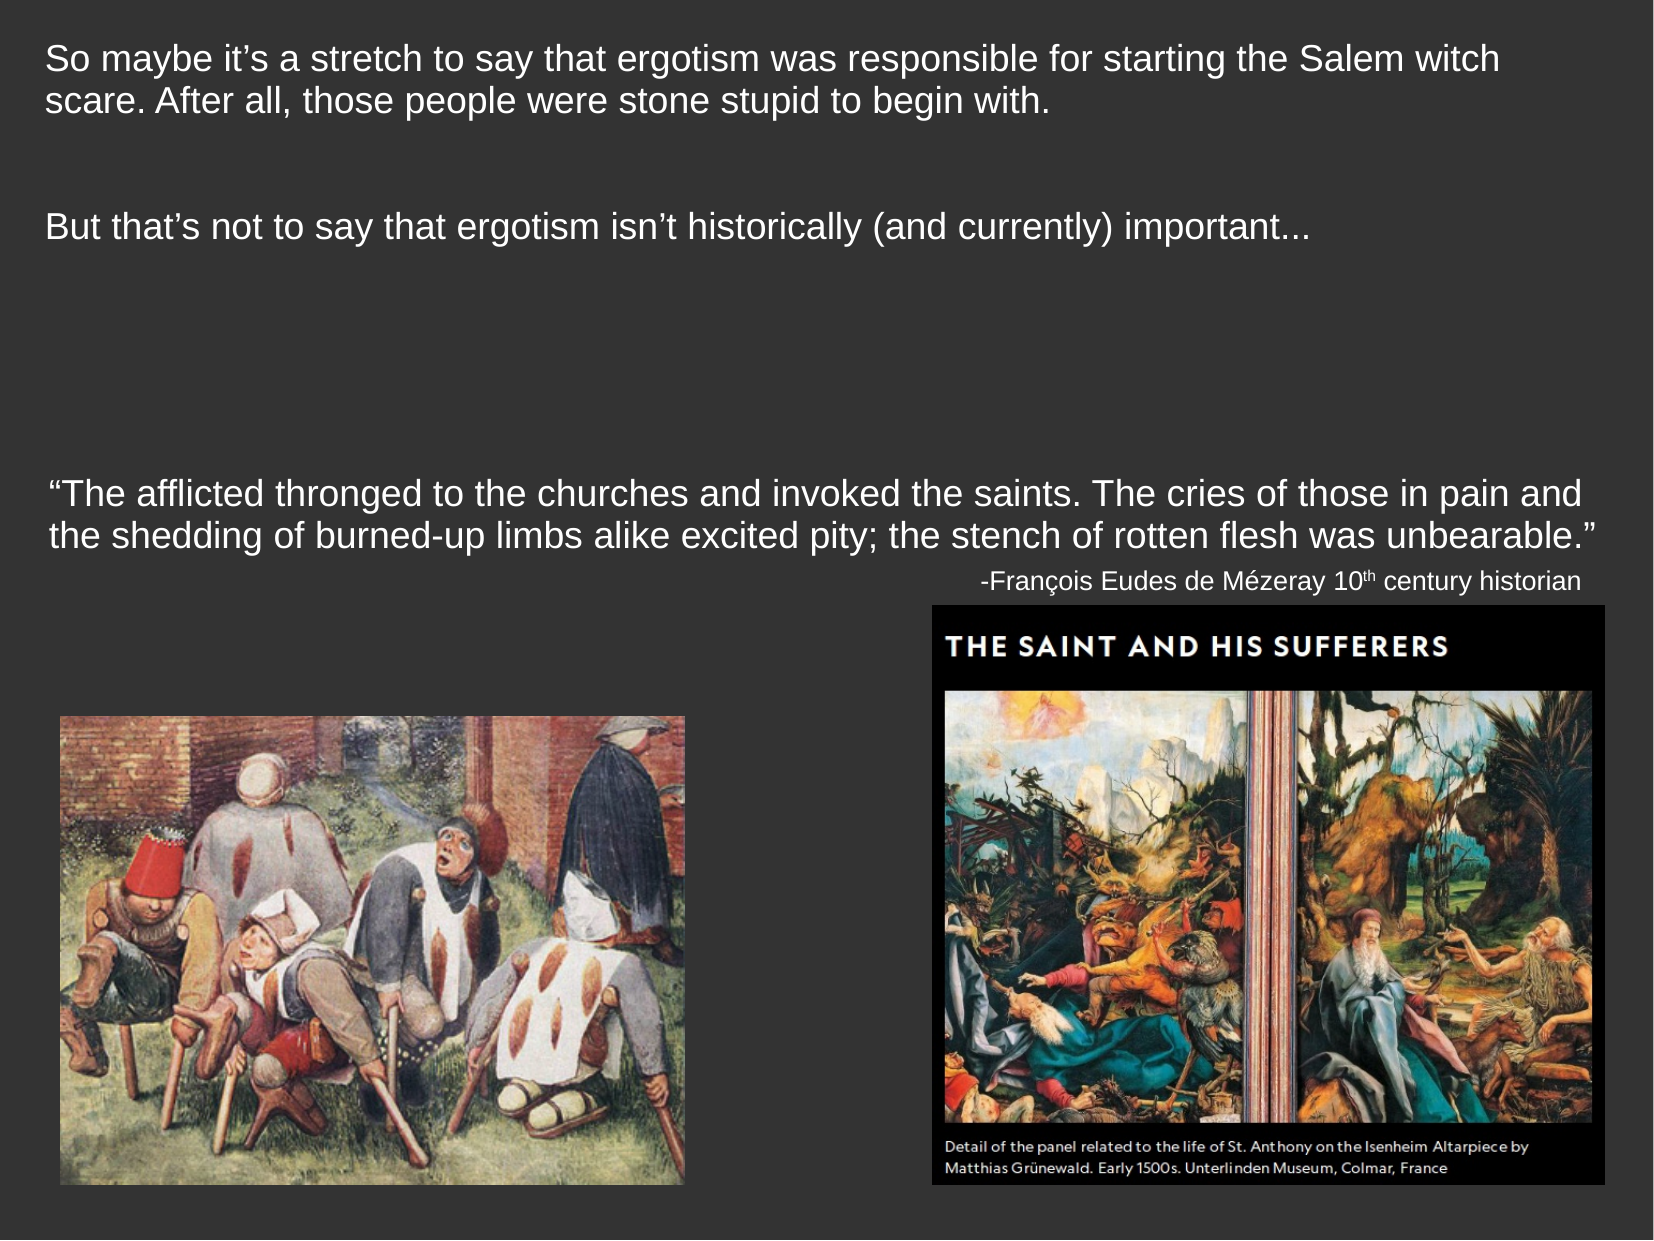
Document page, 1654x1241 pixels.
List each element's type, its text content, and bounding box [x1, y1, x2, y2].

text_box “The afflicted thronged to the churches and invoked the saints. The cries of those in pain and the shedding of burned-up limbs alike excited pity; the stench of rotten flesh was unbearable.” -François Eudes de Mézeray 10th century historian [34, 465, 1654, 606]
picture [932, 605, 1605, 1186]
text_box So maybe it’s a stretch to say that ergotism was responsible for starting the Salem witch scare. After all, those people were stone stupid to begin with. But that’s not to say that ergotism isn’t historically (and currently) important... [30, 30, 1621, 255]
picture [60, 716, 685, 1186]
